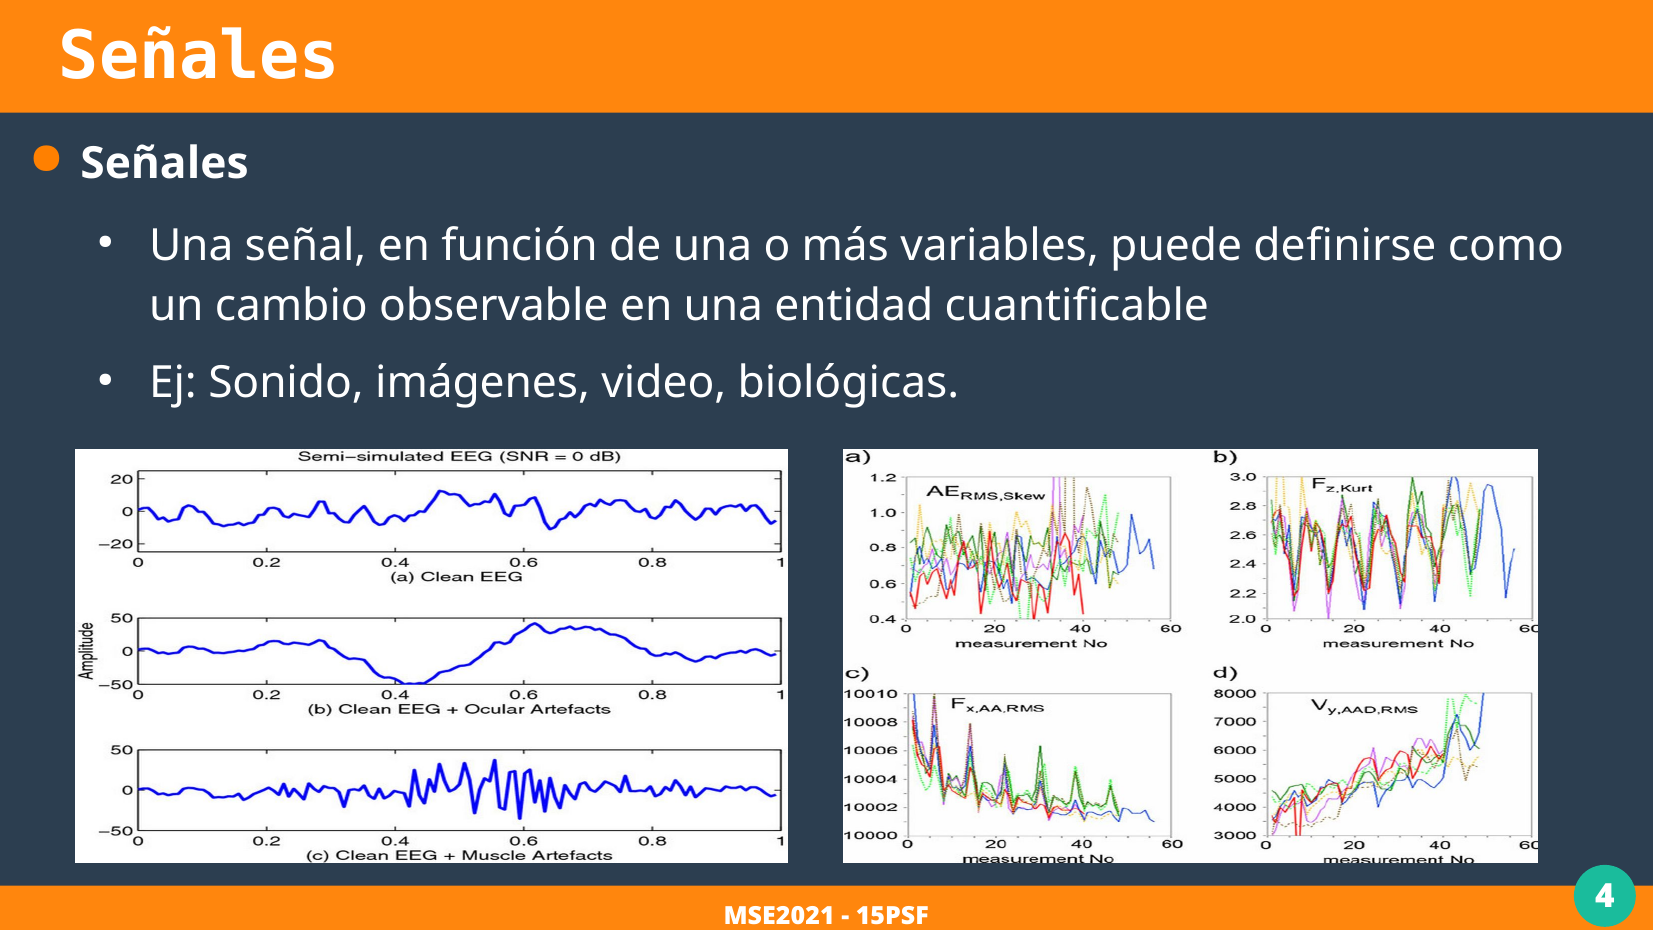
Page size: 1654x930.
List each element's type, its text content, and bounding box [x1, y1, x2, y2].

picture [843, 449, 1538, 863]
title Señales [58, 16, 1594, 131]
list Señales Una señal, en función de una o más variables, puede deﬁnirse como un cambio observable en una entidad cuantificable Ej: Sonido, imágenes, video, biológicas. [11, 131, 1612, 413]
picture [75, 449, 788, 863]
